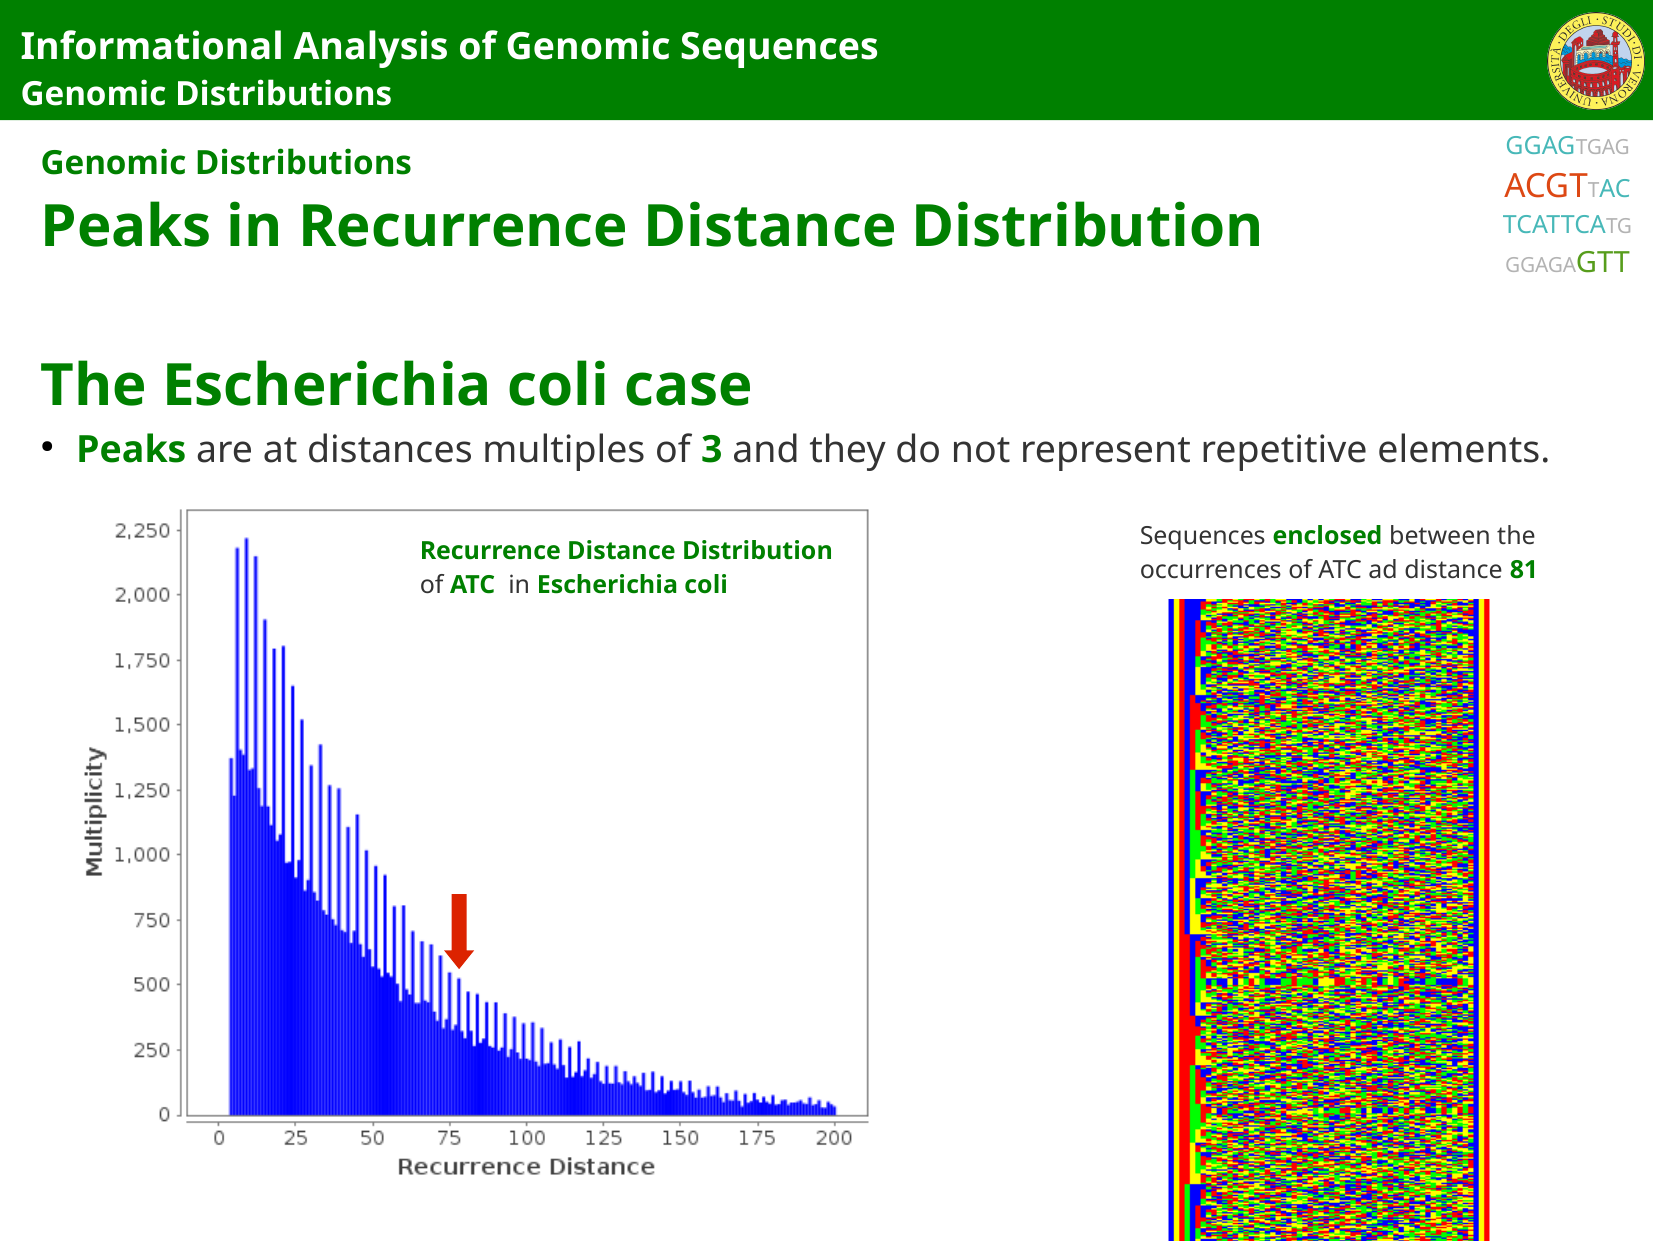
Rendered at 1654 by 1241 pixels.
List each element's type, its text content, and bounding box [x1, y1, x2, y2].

text_box Sequences enclosed between the occurrences of ATC ad distance 81 [1125, 510, 1615, 582]
text_box Informational Analysis of Genomic Sequences Genomic Distributions [5, 11, 1416, 107]
picture [63, 494, 886, 1192]
picture [1547, 12, 1645, 110]
text_box [444, 894, 475, 970]
text_box [0, 0, 1653, 121]
picture [1158, 599, 1499, 1241]
text_box Recurrence Distance Distribution of ATC in Escherichia coli [405, 525, 931, 597]
text_box GGAGTGAGACGTTACTCATTCATGGGAGAGTT [1485, 120, 1651, 263]
text_box Genomic Distributions Peaks in Recurrence Distance Distribution The Escherichia coli case Peaks are at distances multiples of 3 and they do not represent repetitive elements. [25, 131, 1621, 466]
